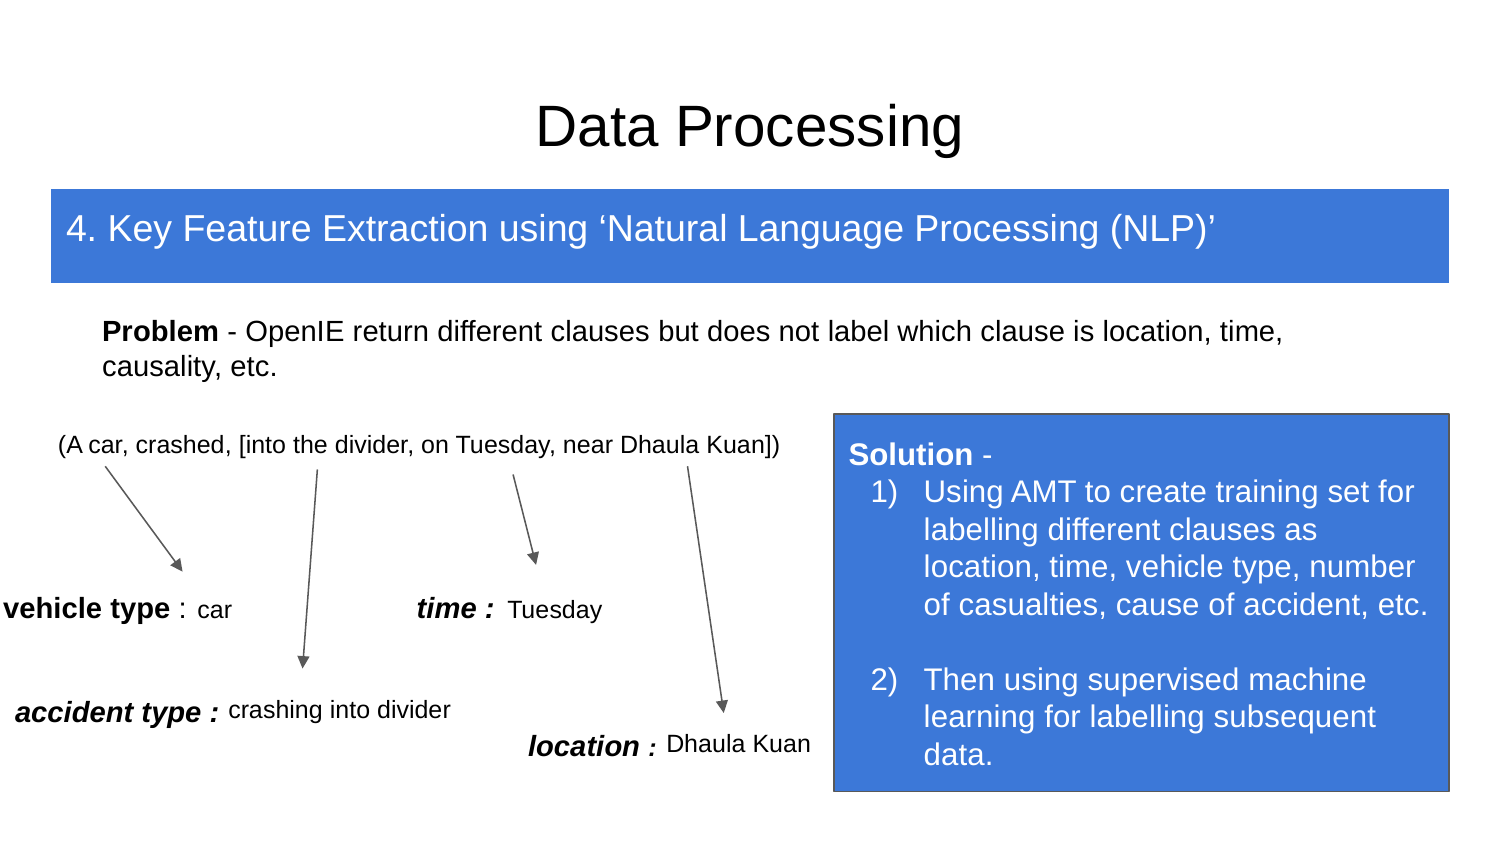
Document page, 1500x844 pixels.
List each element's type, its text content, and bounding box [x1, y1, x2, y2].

text_box Problem - OpenIE return different clauses but does not label which clause is location, time, causality, etc. [87, 297, 1413, 400]
text_box Tuesday [492, 578, 675, 642]
text_box time : [401, 574, 514, 638]
text_box car [205, 578, 260, 634]
text_box location : [513, 712, 675, 777]
text_box vehicle type : [0, 574, 205, 638]
list 4. Key Feature Extraction using ‘Natural Language Processing (NLP)’ [51, 189, 1449, 283]
text_box (A car, crashed, [into the divider, on Tuesday, near Dhaula Kuan]) [42, 413, 818, 478]
title Data Processing [51, 72, 1449, 167]
text_box Dhaula Kuan [675, 712, 833, 776]
text_box accident type : [0, 678, 237, 743]
text_box Solution - Using AMT to create training set for labelling different clauses as location, time, vehicle type, number of casualties, cause of accident, etc. Then using supervised machine learning for labelling subsequent data. [833, 413, 1449, 792]
text_box crashing into divider [237, 678, 498, 733]
